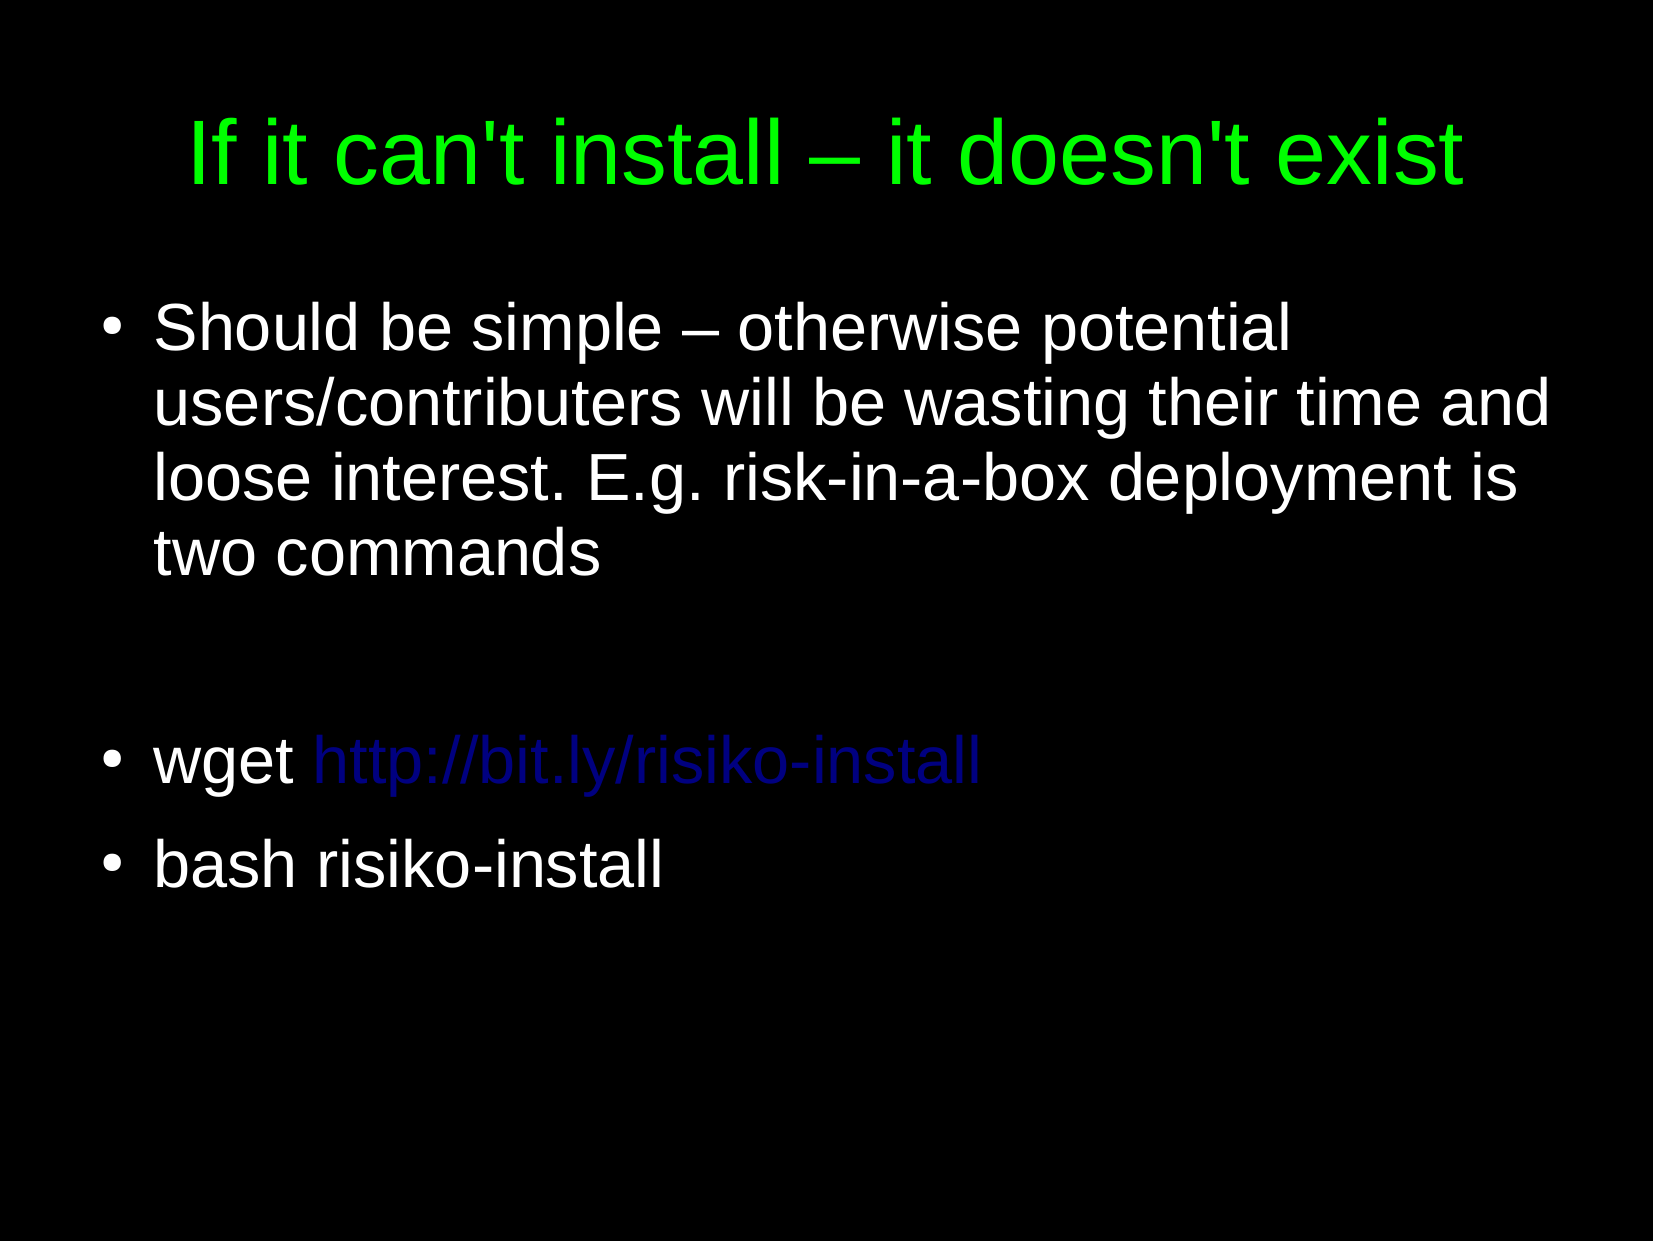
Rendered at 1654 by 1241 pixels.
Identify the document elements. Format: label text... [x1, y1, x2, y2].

title If it can't install – it doesn't exist [82, 49, 1571, 257]
list Should be simple – otherwise potential users/contributers will be wasting their time and loose interest. E.g. risk-in-a-box deployment is two commands wget http://bit.ly/risiko-install bash risiko-install [82, 290, 1571, 1109]
